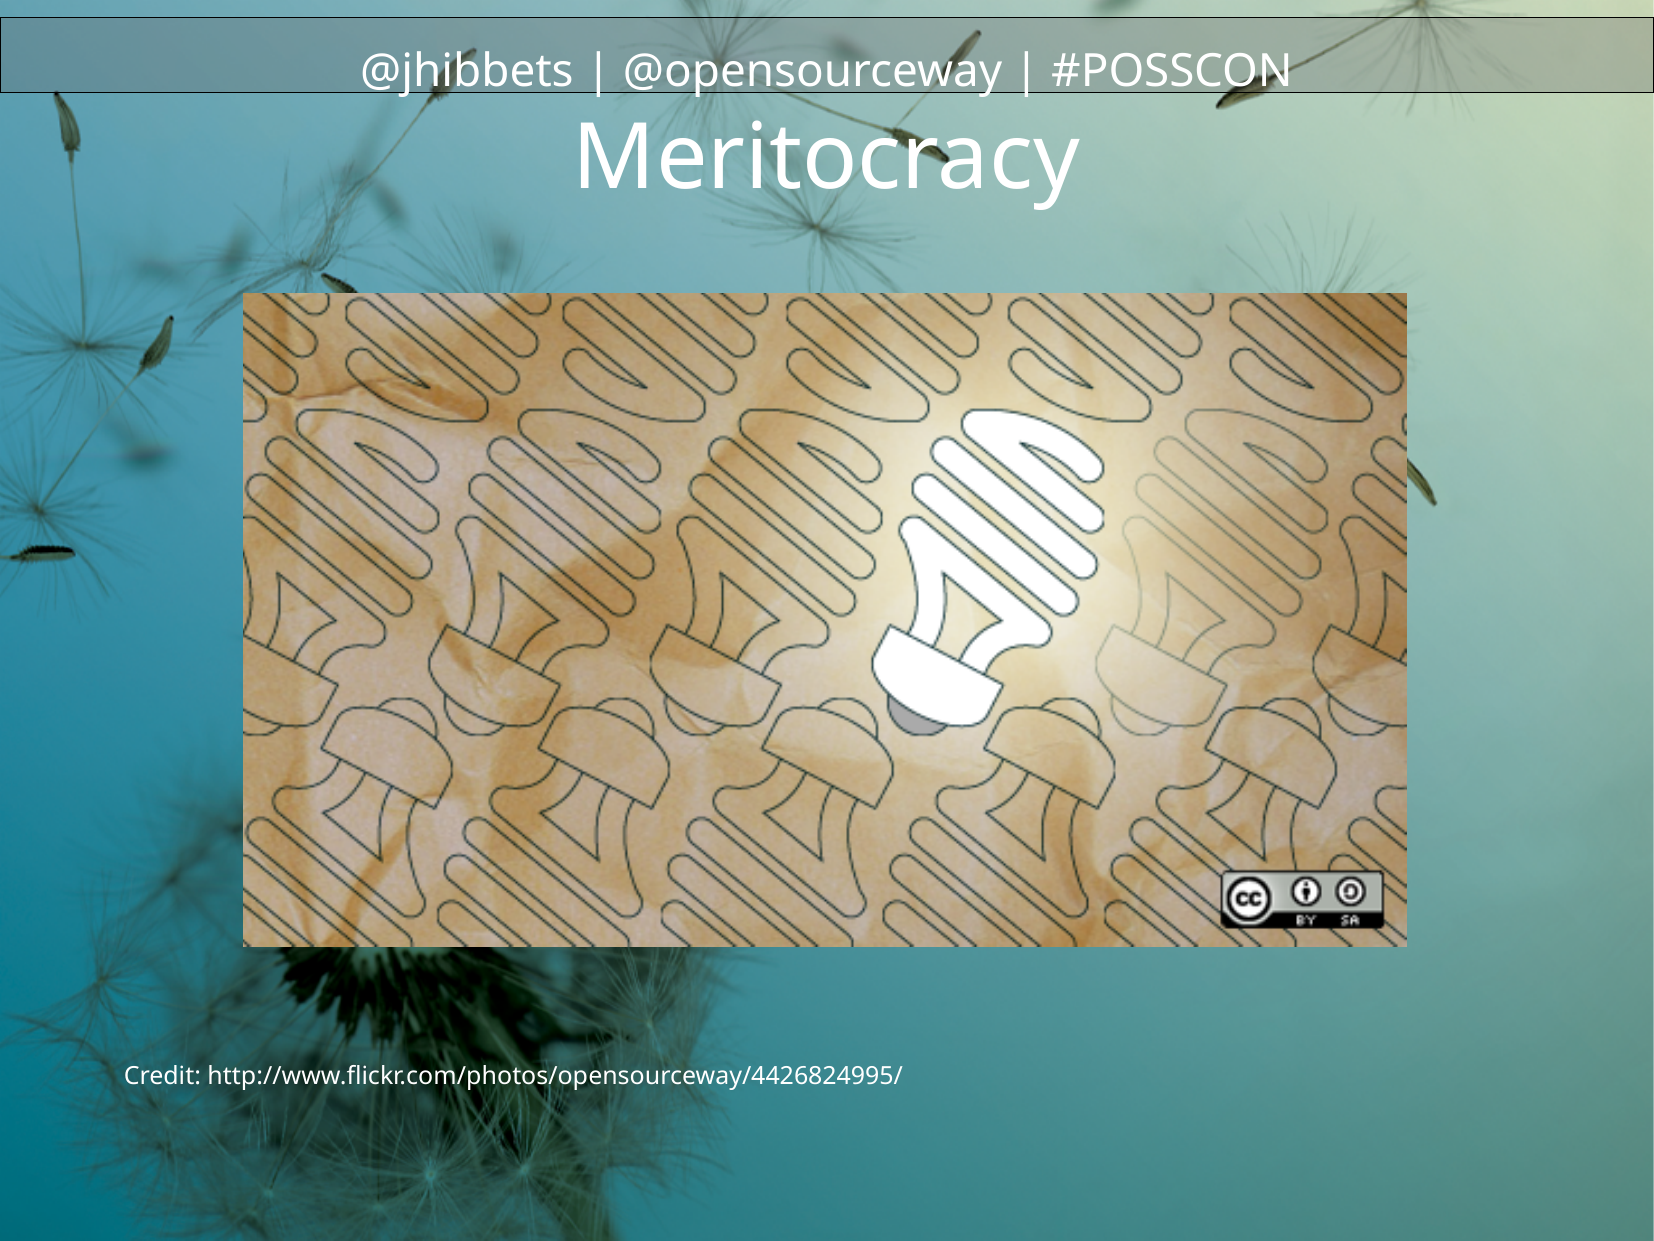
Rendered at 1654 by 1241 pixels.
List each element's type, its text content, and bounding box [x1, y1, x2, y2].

title Meritocracy [82, 49, 1571, 257]
text_box Credit: http://www.flickr.com/photos/opensourceway/4426824995/ [109, 1050, 931, 1091]
picture [0, 93, 1654, 1241]
picture [0, 0, 1654, 17]
